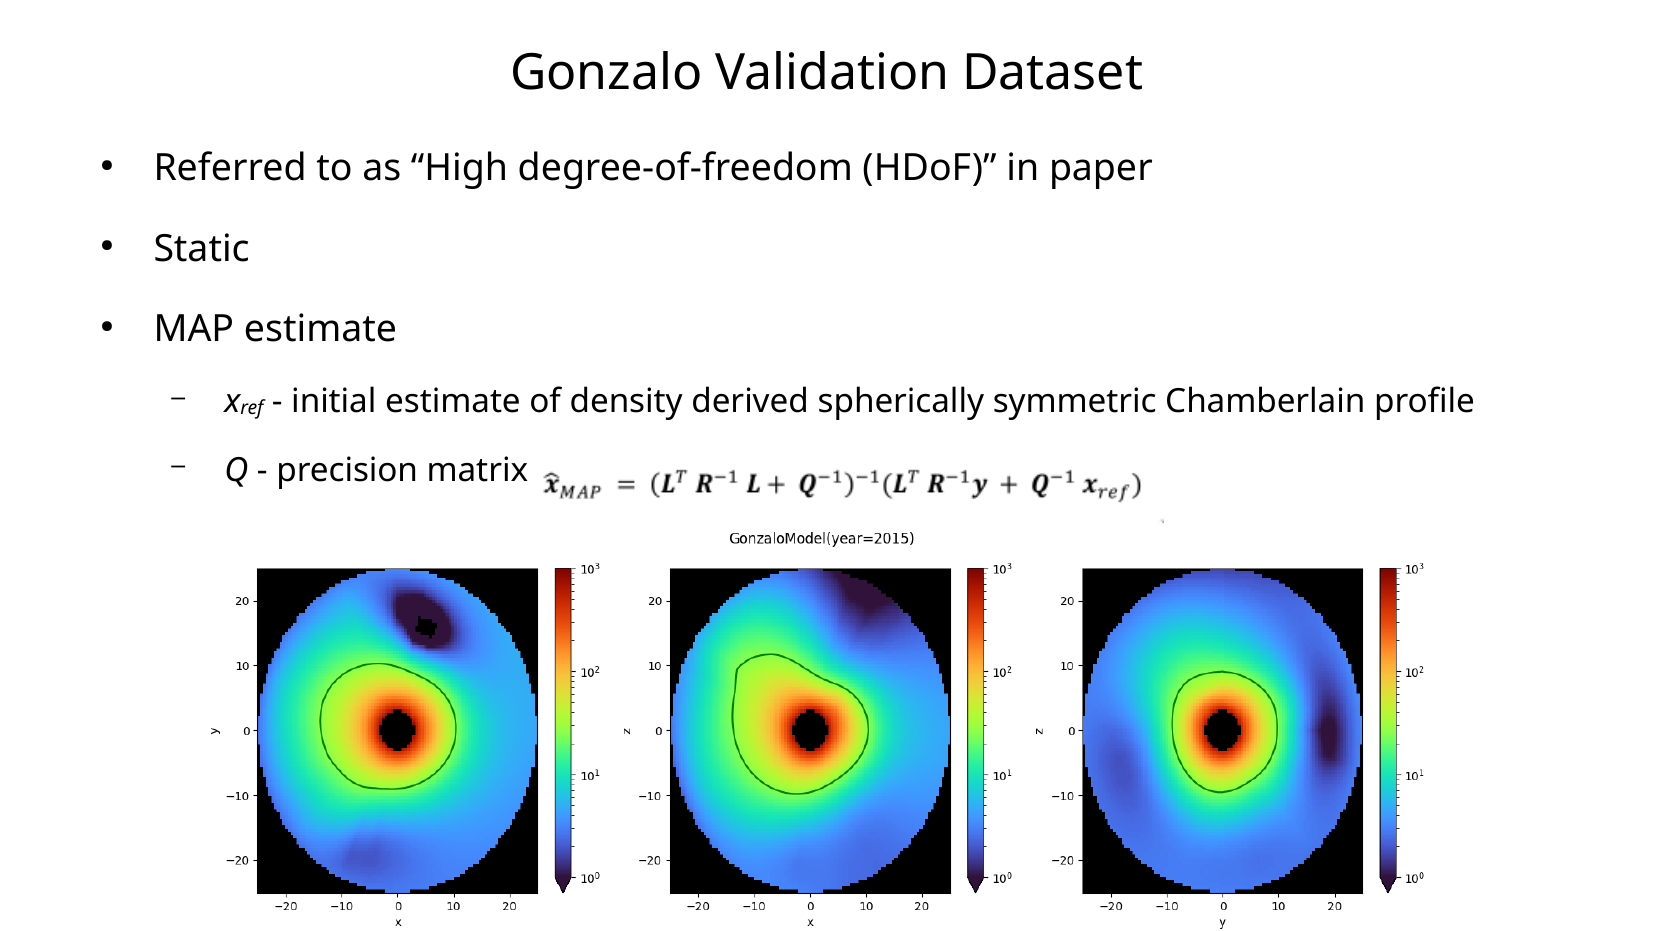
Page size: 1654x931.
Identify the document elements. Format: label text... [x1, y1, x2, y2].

picture [197, 523, 1446, 931]
list Referred to as “High degree-of-freedom (HDoF)” in paper Static MAP estimate xref - initial estimate of density derived spherically symmetric Chamberlain profile Q - precision matrix [82, 140, 1571, 871]
title Gonzalo Validation Dataset [82, 18, 1571, 122]
